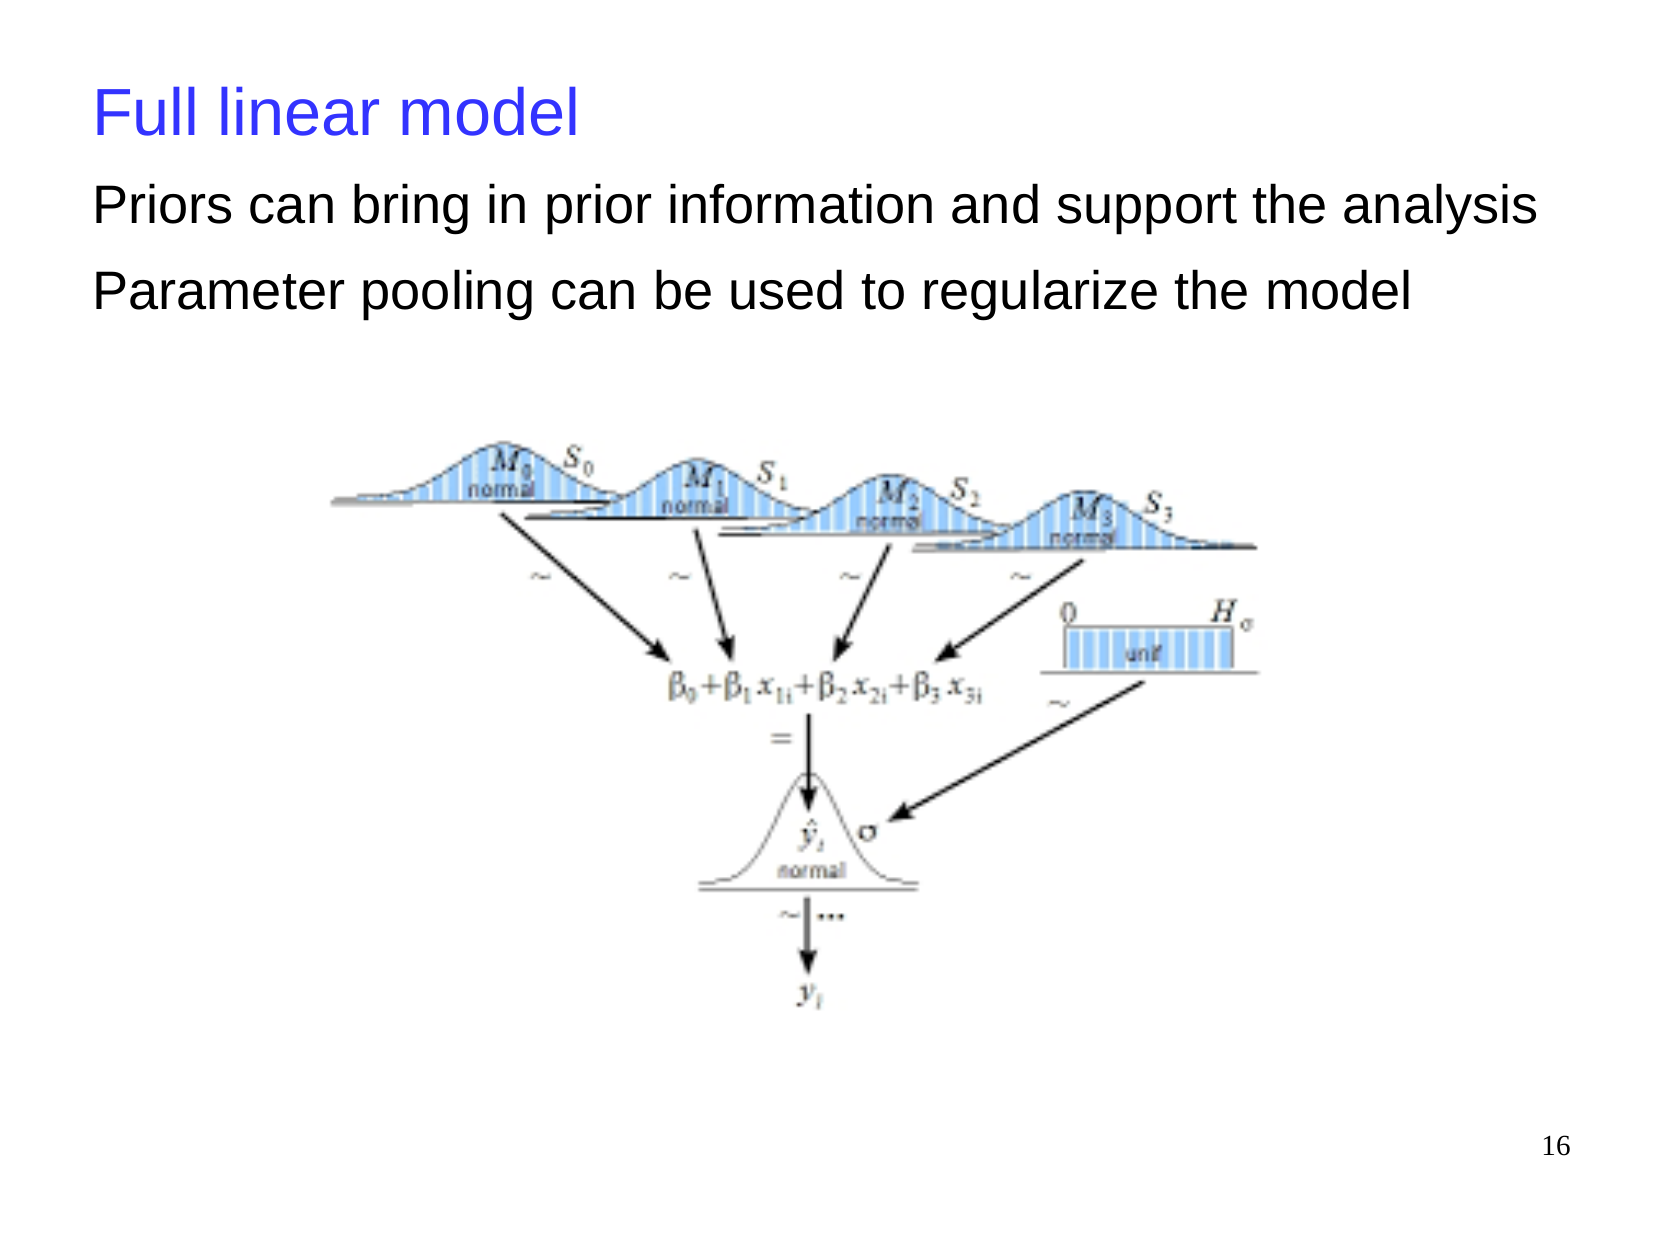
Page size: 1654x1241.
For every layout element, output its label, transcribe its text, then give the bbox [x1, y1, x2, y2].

text_box Full linear model Priors can bring in prior information and support the analysis Parameter pooling can be used to regularize the model [77, 67, 1576, 496]
picture [322, 439, 1268, 1015]
